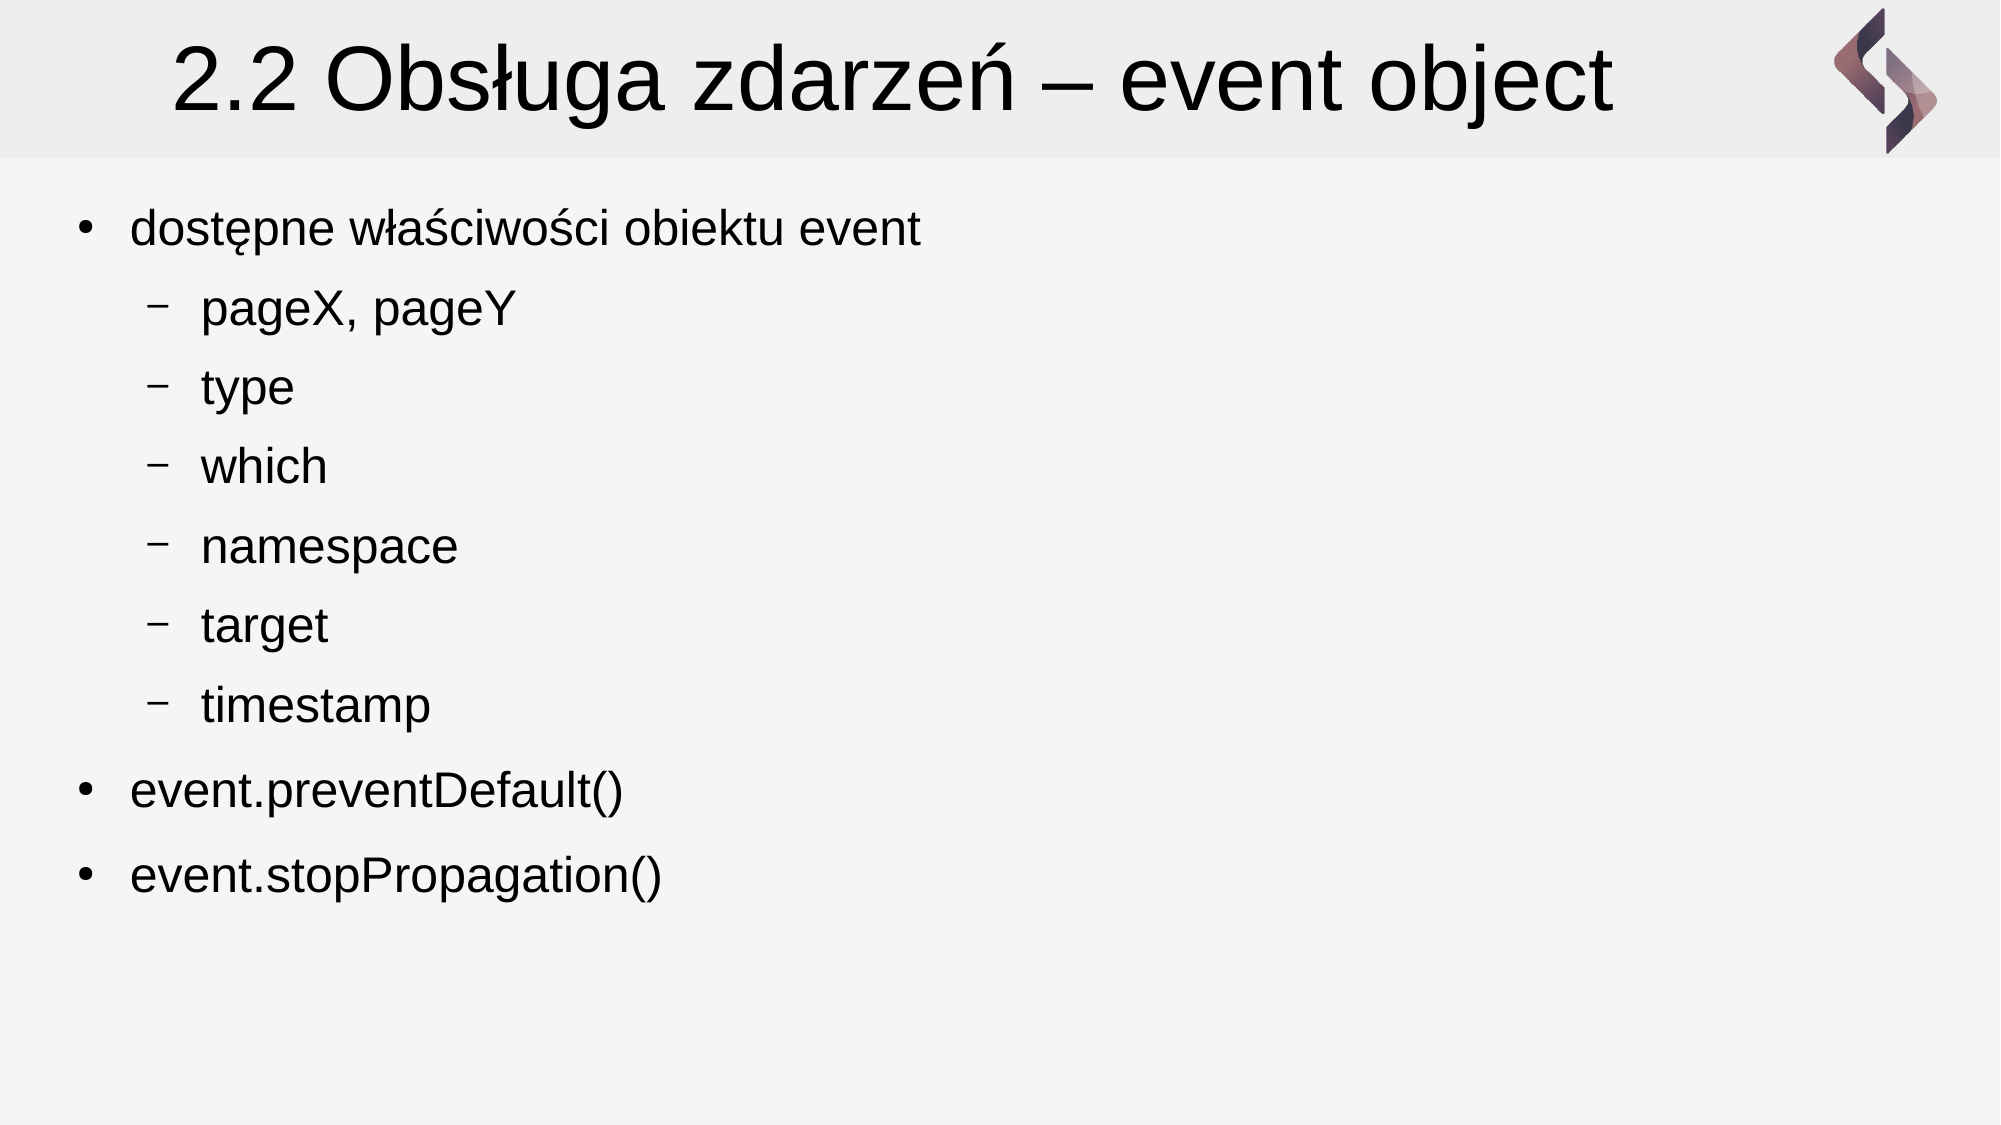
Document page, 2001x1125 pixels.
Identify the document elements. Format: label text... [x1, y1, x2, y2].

text_box [366, 501, 1004, 572]
picture [1787, 0, 2001, 166]
title 2.2 Obsługa zdarzeń – event object [0, 0, 1788, 158]
list dostępne właściwości obiektu event pageX, pageY type which namespace target timestamp event.preventDefault() event.stopPropagation() [59, 200, 1784, 1075]
